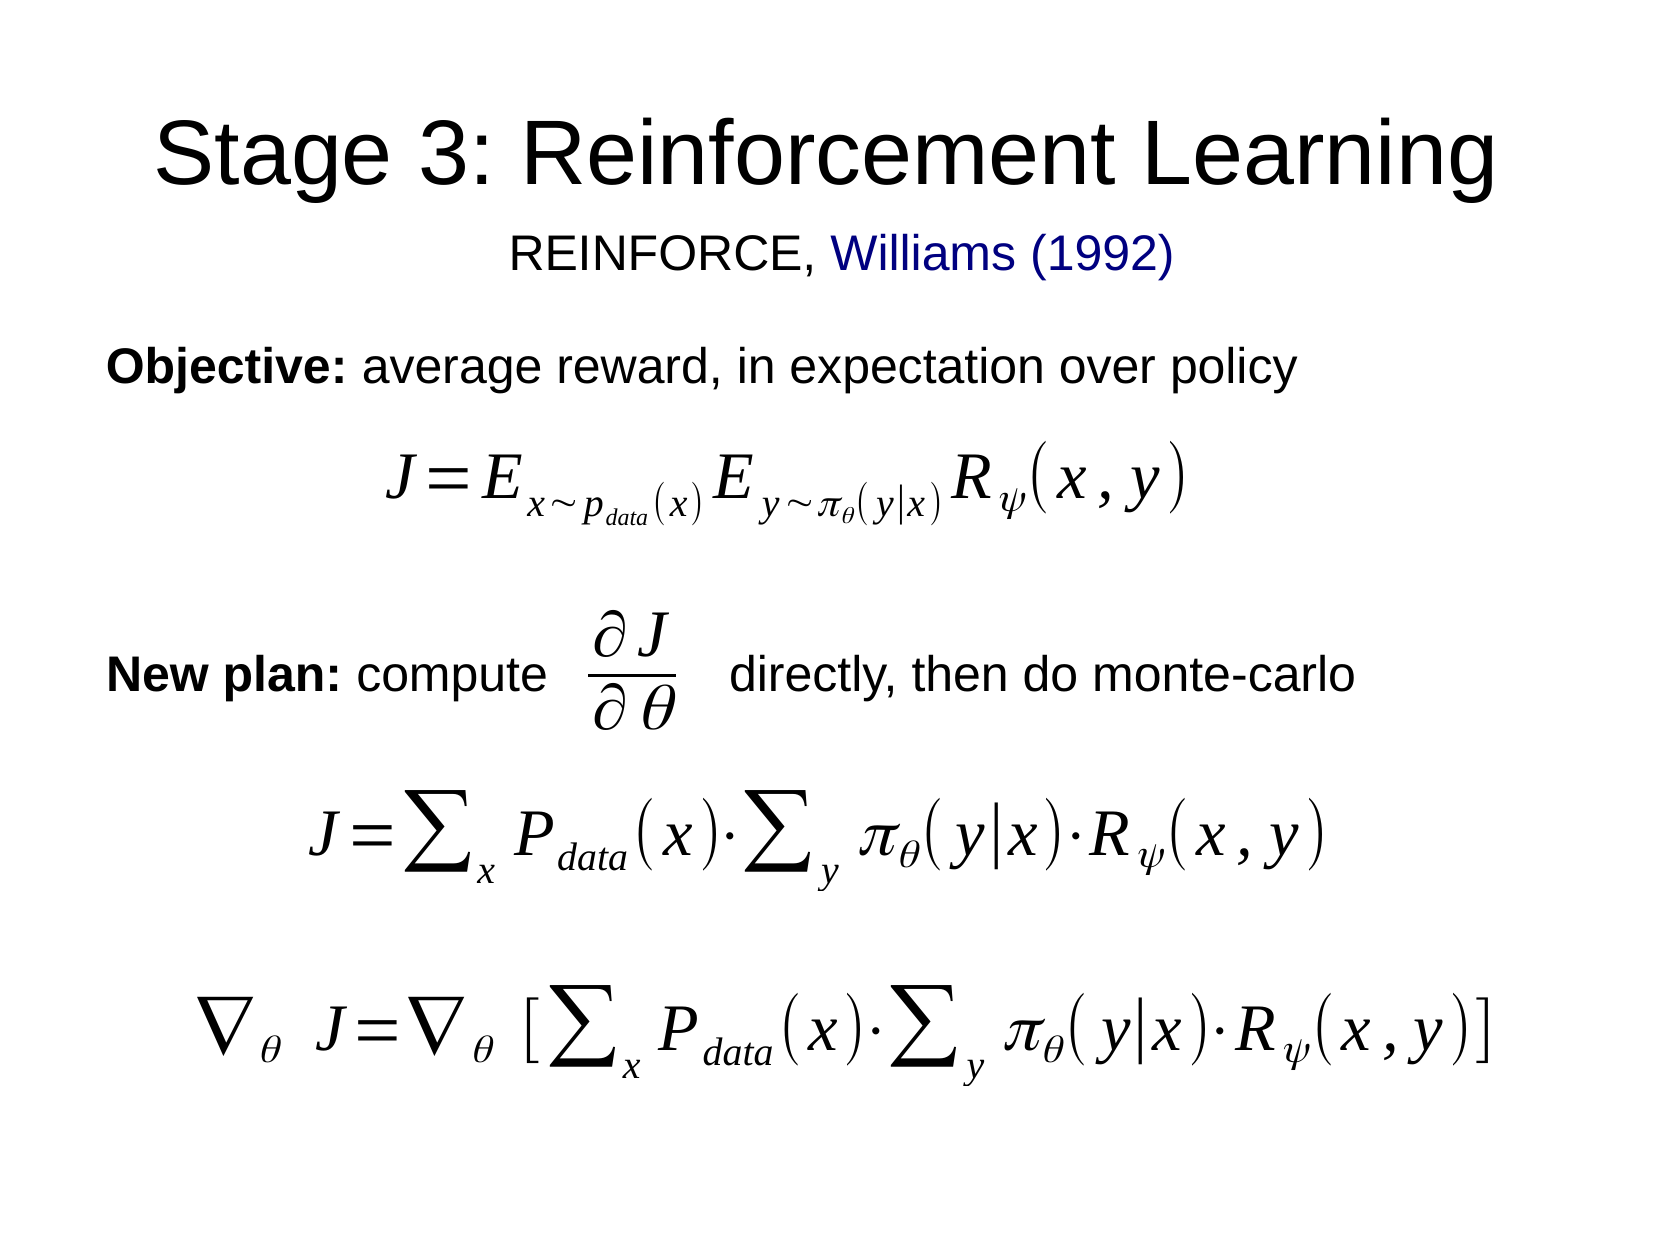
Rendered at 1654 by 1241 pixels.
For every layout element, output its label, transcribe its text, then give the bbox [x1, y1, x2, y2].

chart [300, 786, 1334, 891]
text_box Objective: average reward, in expectation over policy [91, 331, 1450, 458]
chart [578, 597, 686, 735]
chart [188, 981, 1500, 1086]
title Stage 3: Reinforcement Learning [82, 49, 1571, 257]
text_box REINFORCE, Williams (1992) [493, 217, 1249, 331]
chart [377, 437, 1196, 531]
text_box New plan: compute directly, then do monte-carlo [91, 638, 1450, 765]
